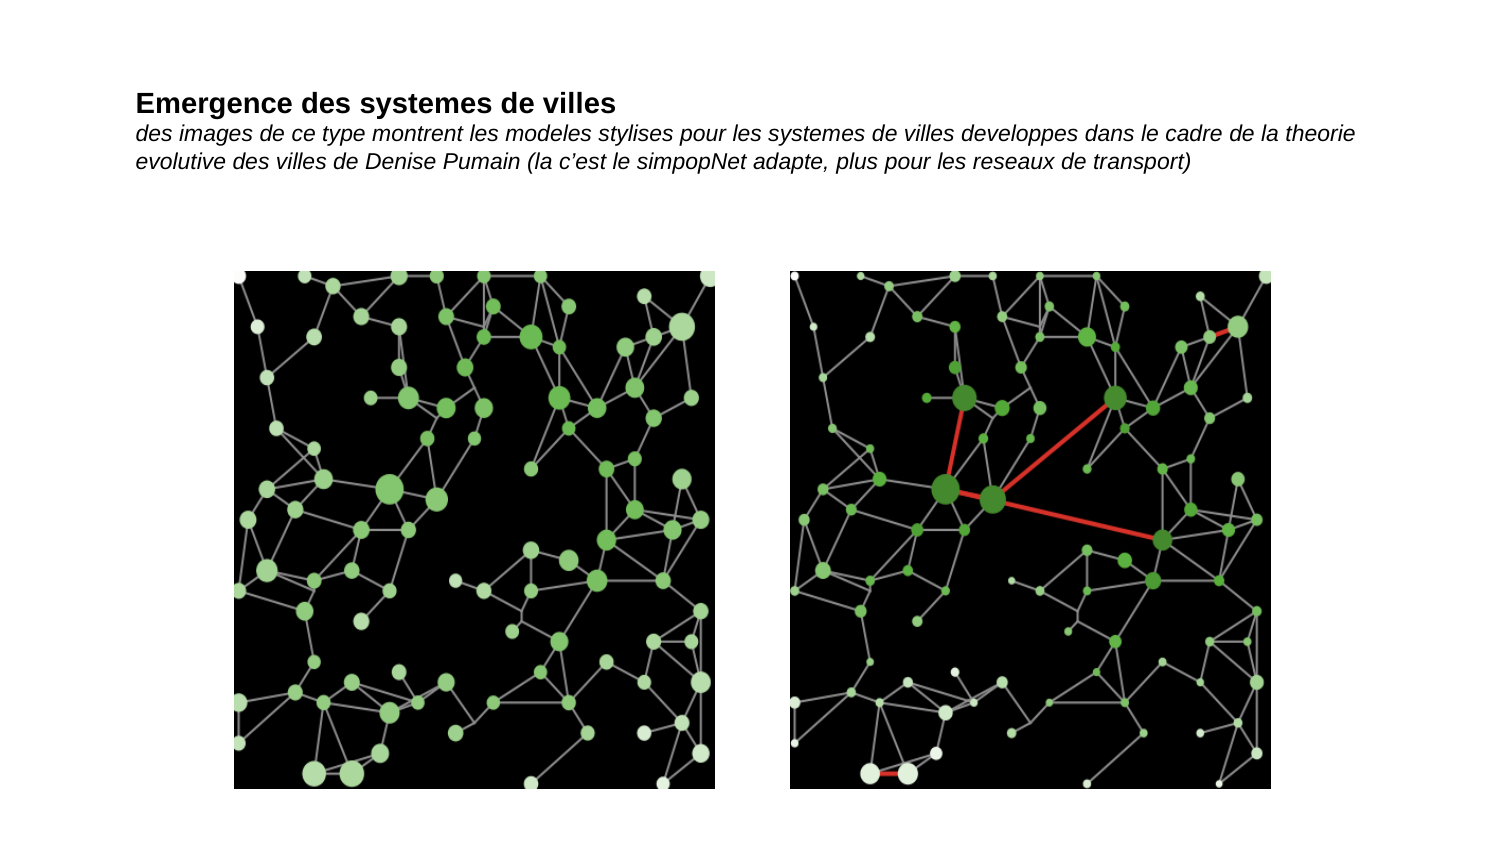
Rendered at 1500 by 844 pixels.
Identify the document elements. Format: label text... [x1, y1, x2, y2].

picture [790, 271, 1271, 789]
picture [234, 271, 715, 789]
text_box Emergence des systemes de villes des images de ce type montrent les modeles stylises pour les systemes de villes developpes dans le cadre de la theorie evolutive des villes de Denise Pumain (la c’est le simpopNet adapte, plus pour les reseaux de transport) [120, 69, 1410, 208]
